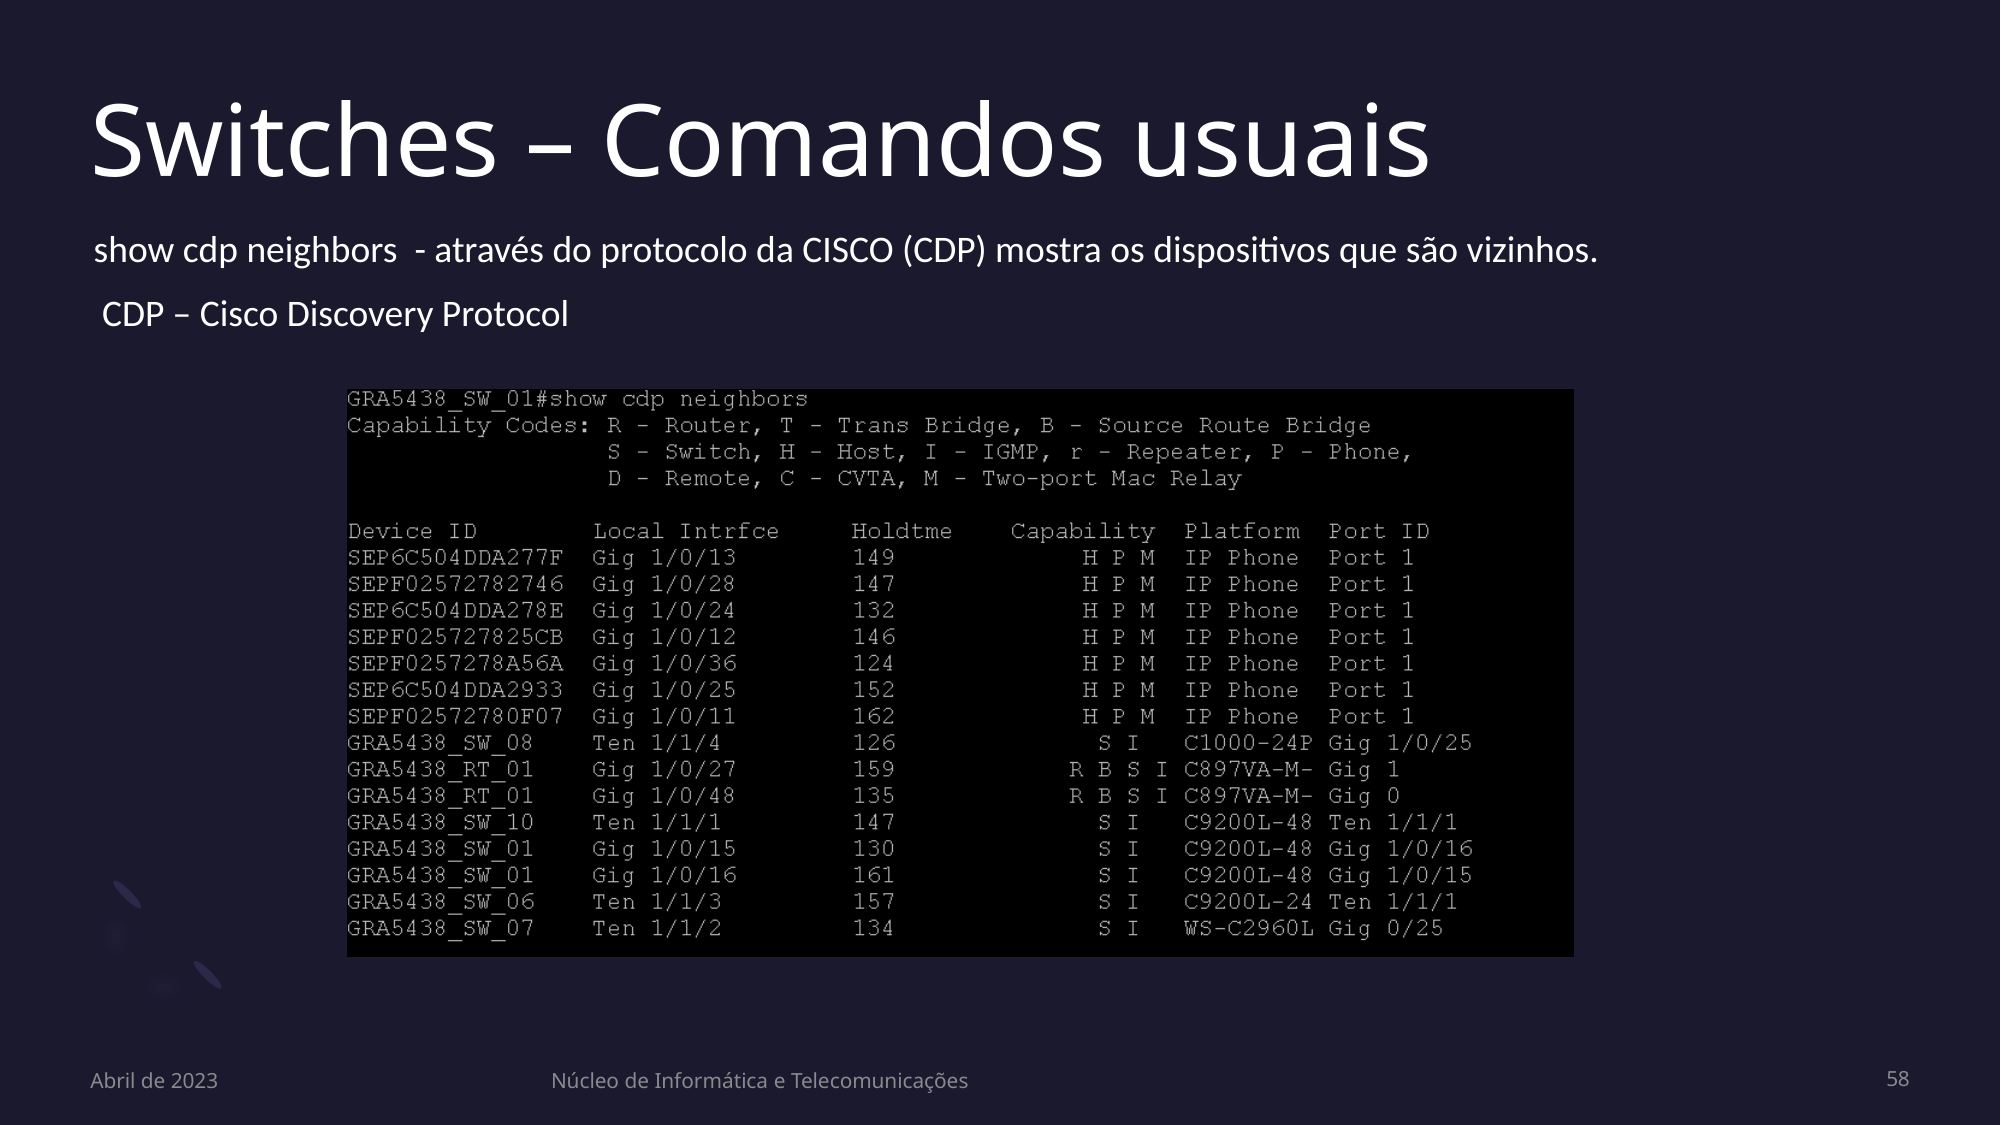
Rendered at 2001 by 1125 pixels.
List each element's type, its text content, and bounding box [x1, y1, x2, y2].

picture [347, 389, 1574, 957]
footer Núcleo de Informática e Telecomunicações [551, 1067, 1598, 1093]
text_box show cdp neighbors - através do protocolo da CISCO (CDP) mostra os dispositivos que são vizinhos. CDP – Cisco Discovery Protocol [78, 214, 1809, 342]
slide_number Abril de 2023 [90, 1067, 522, 1093]
title Switches – Comandos usuais [90, 90, 1937, 339]
slide_number <número> [1632, 1067, 1910, 1093]
